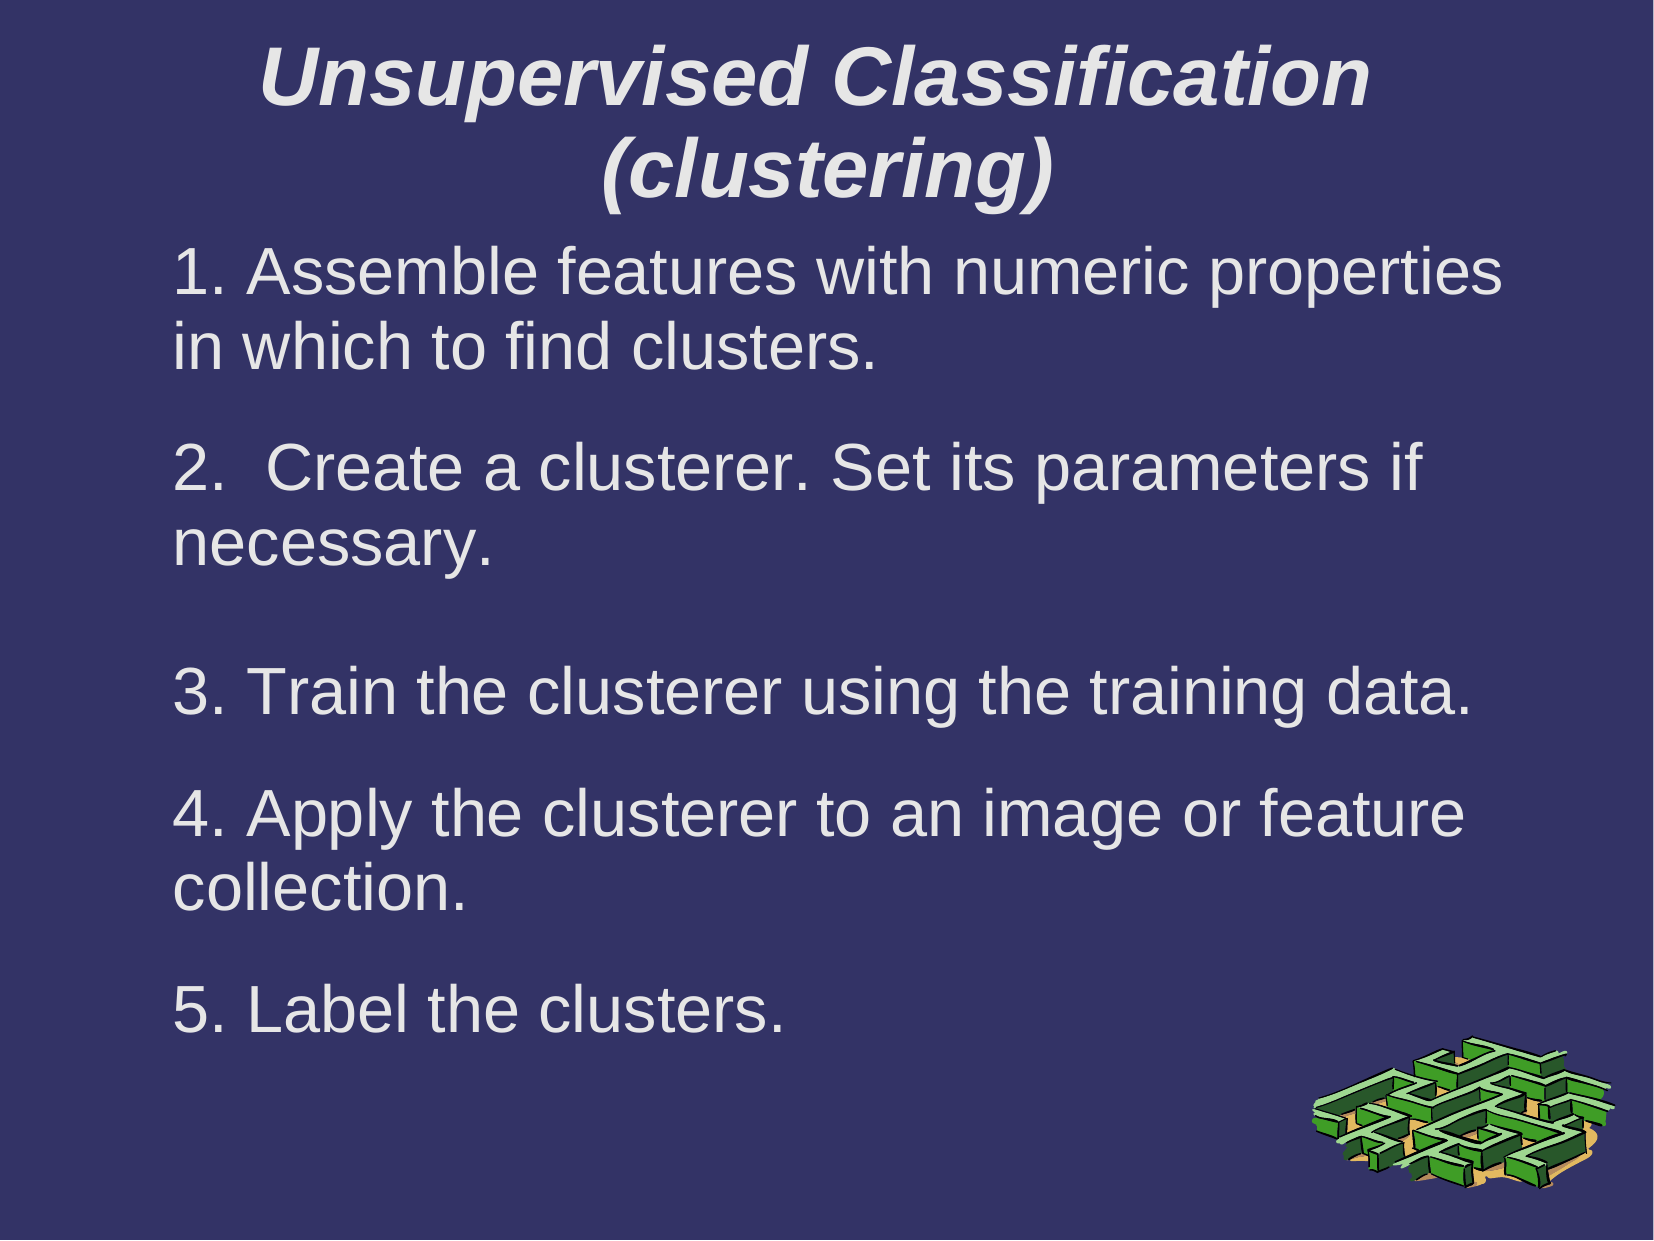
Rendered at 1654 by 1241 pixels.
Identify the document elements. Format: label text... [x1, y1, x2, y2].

title Unsupervised Classification (clustering) [121, 19, 1534, 227]
list 1. Assemble features with numeric properties in which to find clusters. 2. Create a clusterer. Set its parameters if necessary. 3. Train the clusterer using the training data. 4. Apply the clusterer to an image or feature collection. 5. Label the clusters. [90, 233, 1570, 1111]
